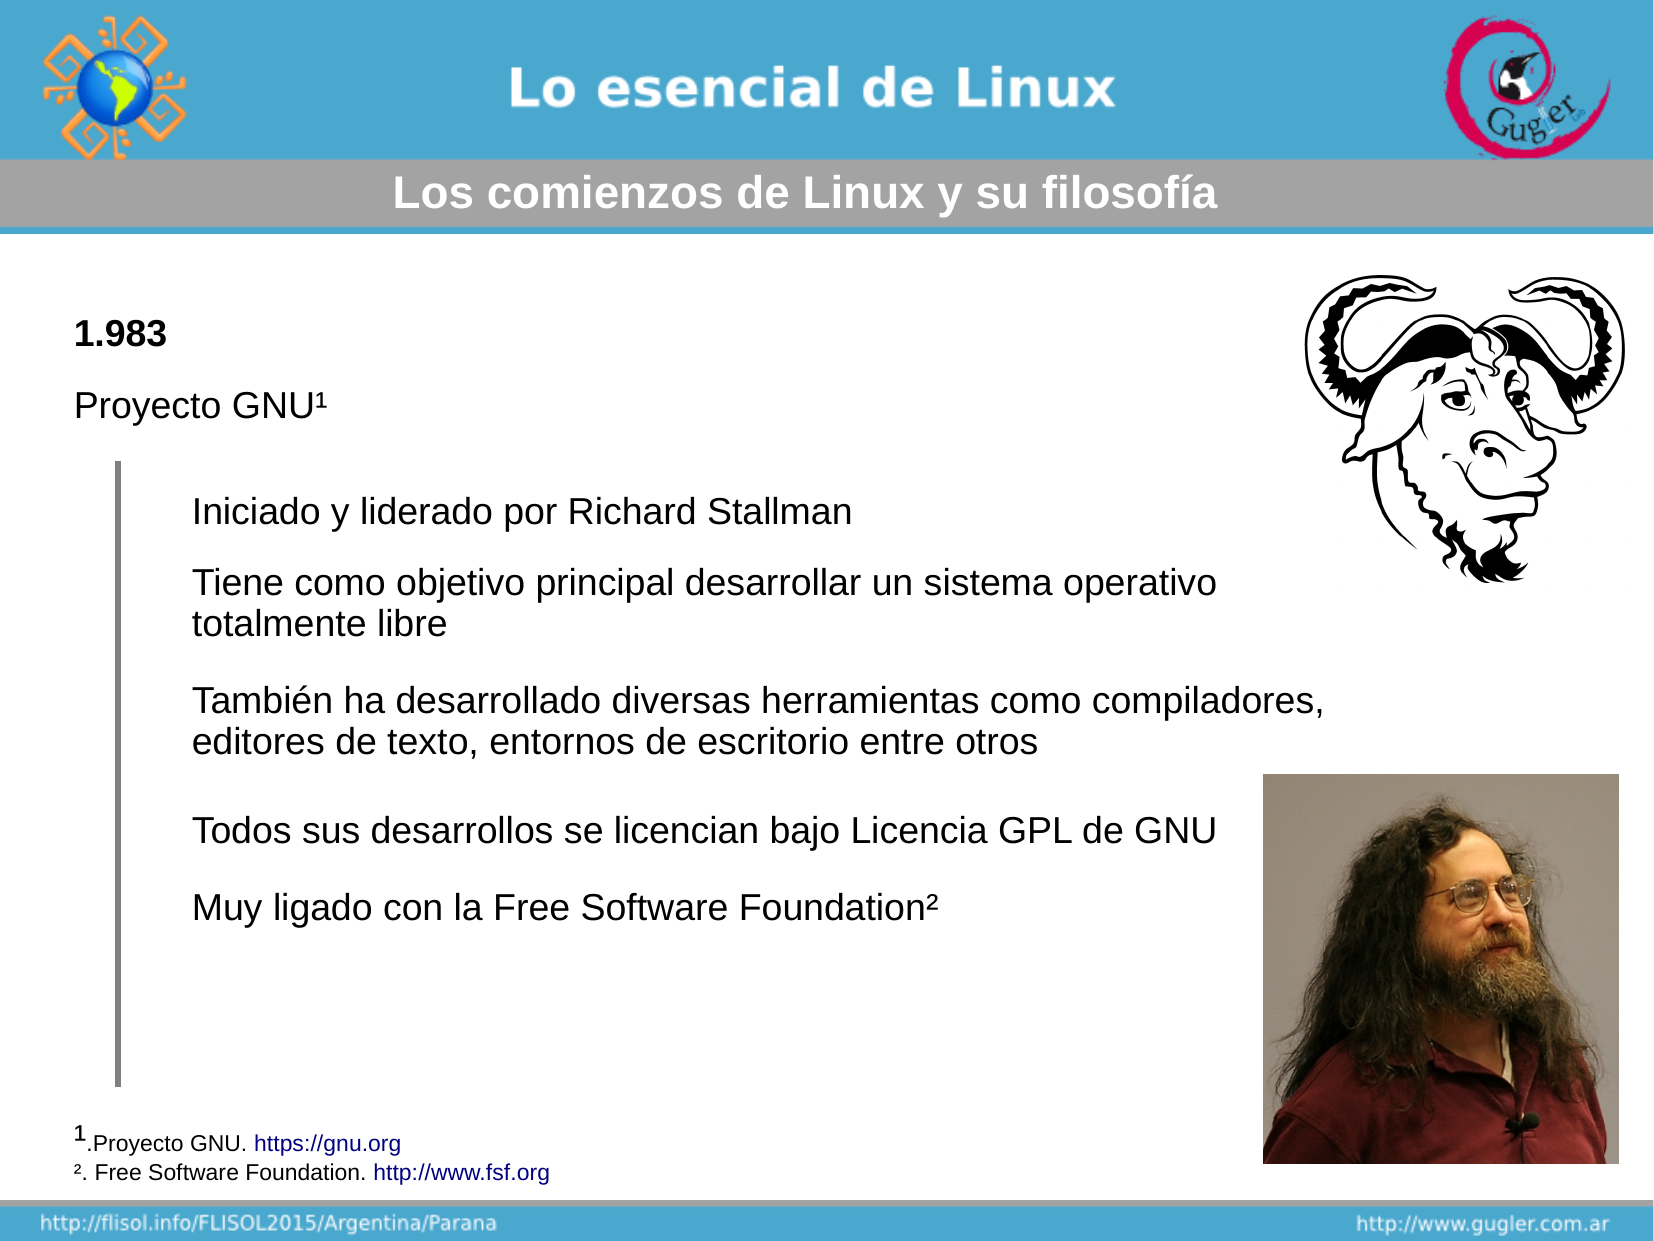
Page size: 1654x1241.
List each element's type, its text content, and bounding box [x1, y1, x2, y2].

text_box Los comienzos de Linux y su filosofía [378, 159, 1241, 226]
picture [1263, 774, 1619, 1164]
text_box ¹.Proyecto GNU. https://gnu.org ². Free Software Foundation. http://www.fsf.org [59, 1110, 1017, 1193]
text_box Proyecto GNU¹ [58, 377, 485, 437]
text_box 1.983 [58, 305, 1299, 367]
text_box Todos sus desarrollos se licencian bajo Licencia GPL de GNU [177, 803, 1263, 862]
text_box Iniciado y liderado por Richard Stallman [177, 484, 1299, 543]
text_box También ha desarrollado diversas herramientas como compiladores, editores de texto, entornos de escritorio entre otros [177, 673, 1388, 803]
picture [0, 1200, 1654, 1241]
text_box Muy ligado con la Free Software Foundation² [177, 880, 1263, 939]
picture [1299, 266, 1631, 591]
text_box Tiene como objetivo principal desarrollar un sistema operativo totalmente libre [177, 555, 1388, 658]
picture [0, 0, 1654, 234]
